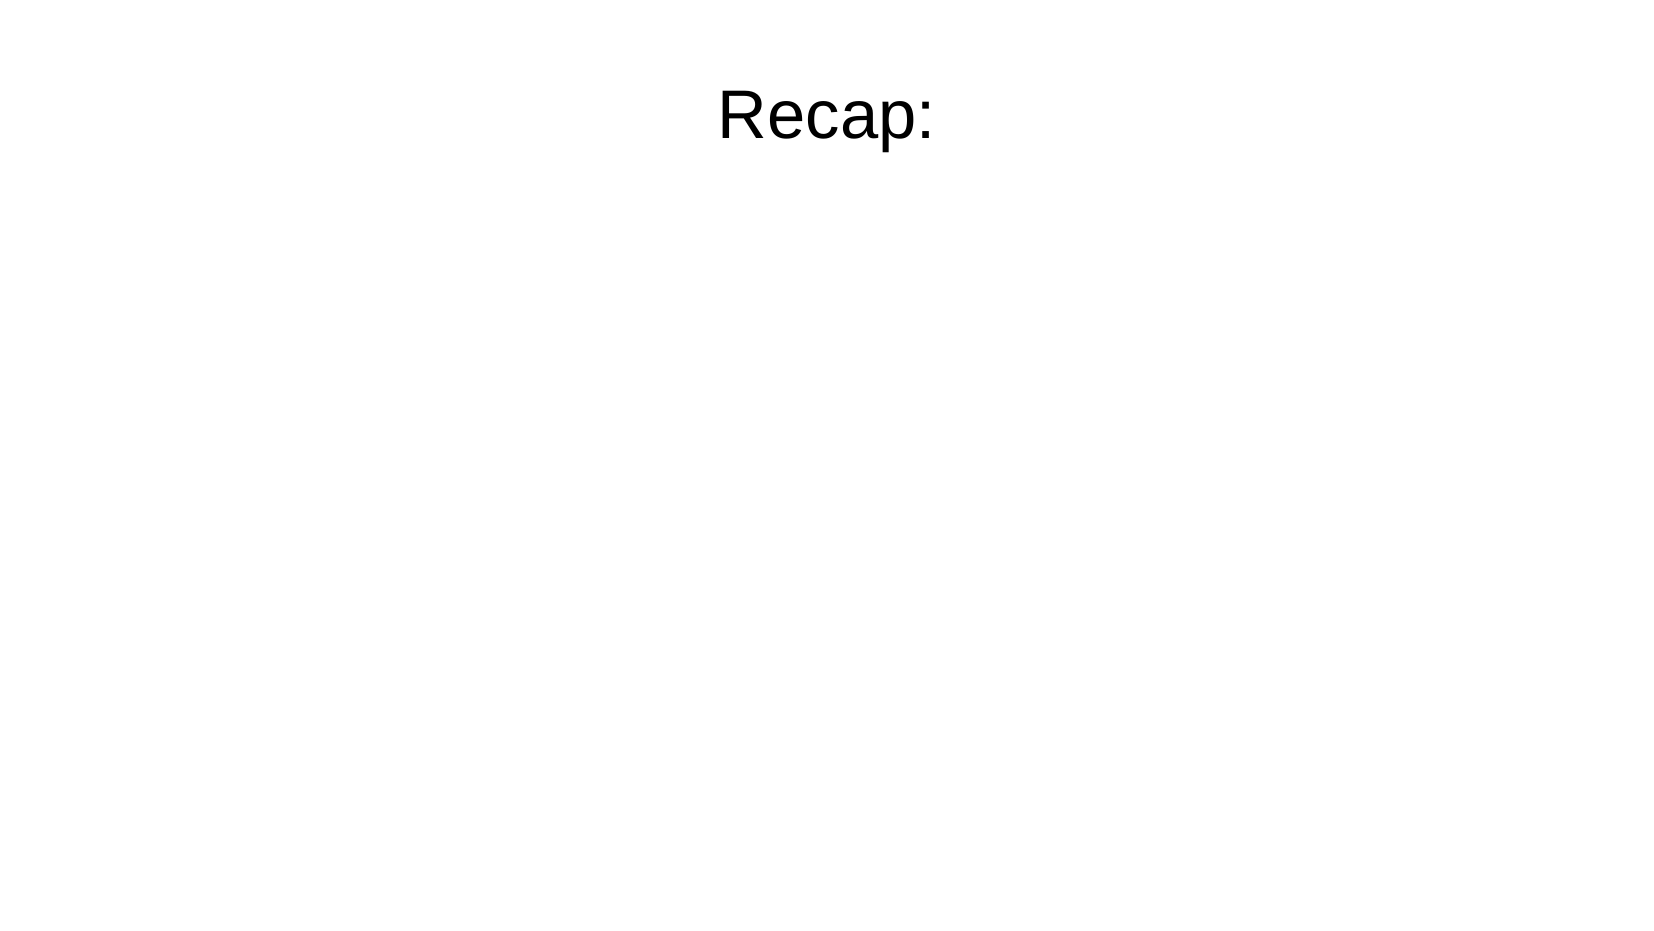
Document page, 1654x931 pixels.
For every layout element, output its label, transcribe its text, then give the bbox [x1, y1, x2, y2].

title Recap: [82, 37, 1571, 193]
